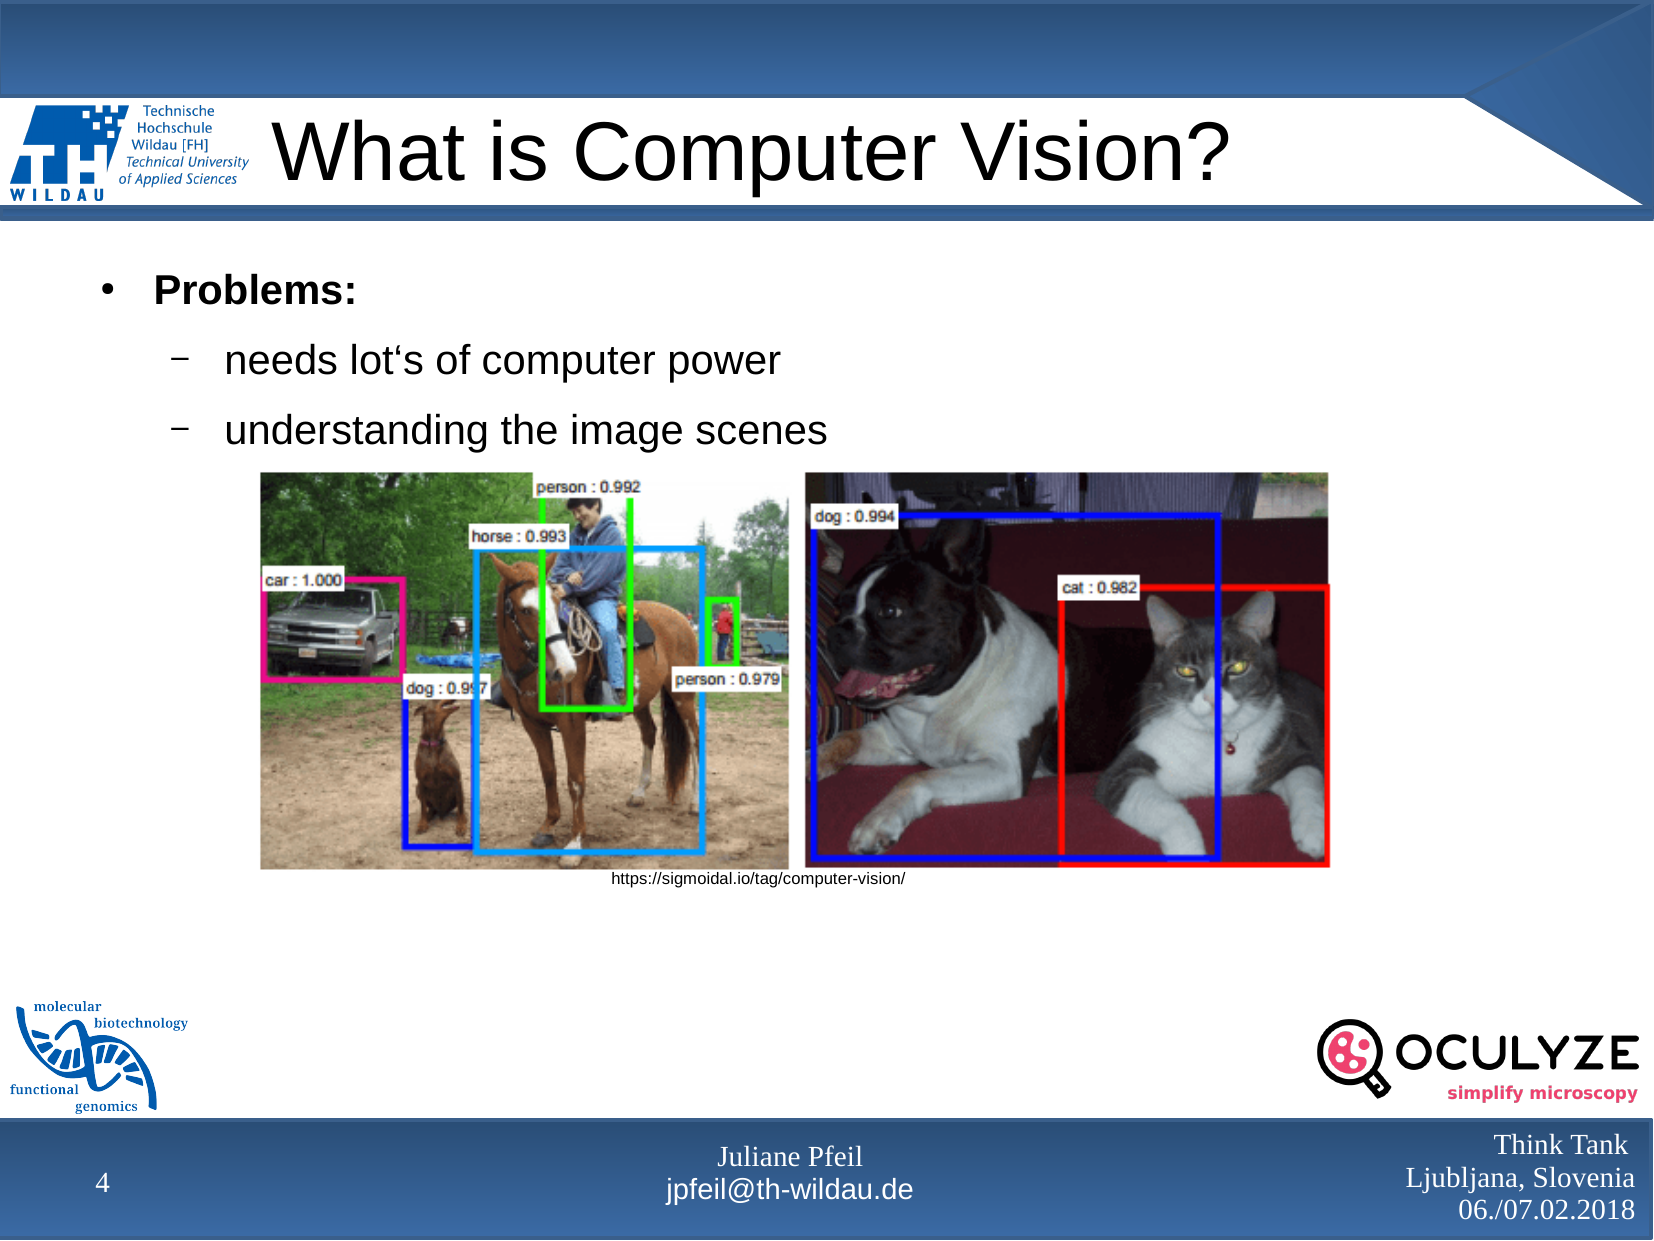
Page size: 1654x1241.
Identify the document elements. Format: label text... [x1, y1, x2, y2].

title What is Computer Vision? [271, 95, 1466, 207]
picture [1315, 1017, 1642, 1108]
text_box https://sigmoidal.io/tag/computer-vision/ [596, 862, 1009, 906]
picture [248, 460, 1345, 879]
picture [10, 1001, 188, 1114]
picture [10, 105, 249, 201]
list Problems: needs lot‘s of computer power understanding the image scenes [82, 266, 1571, 986]
